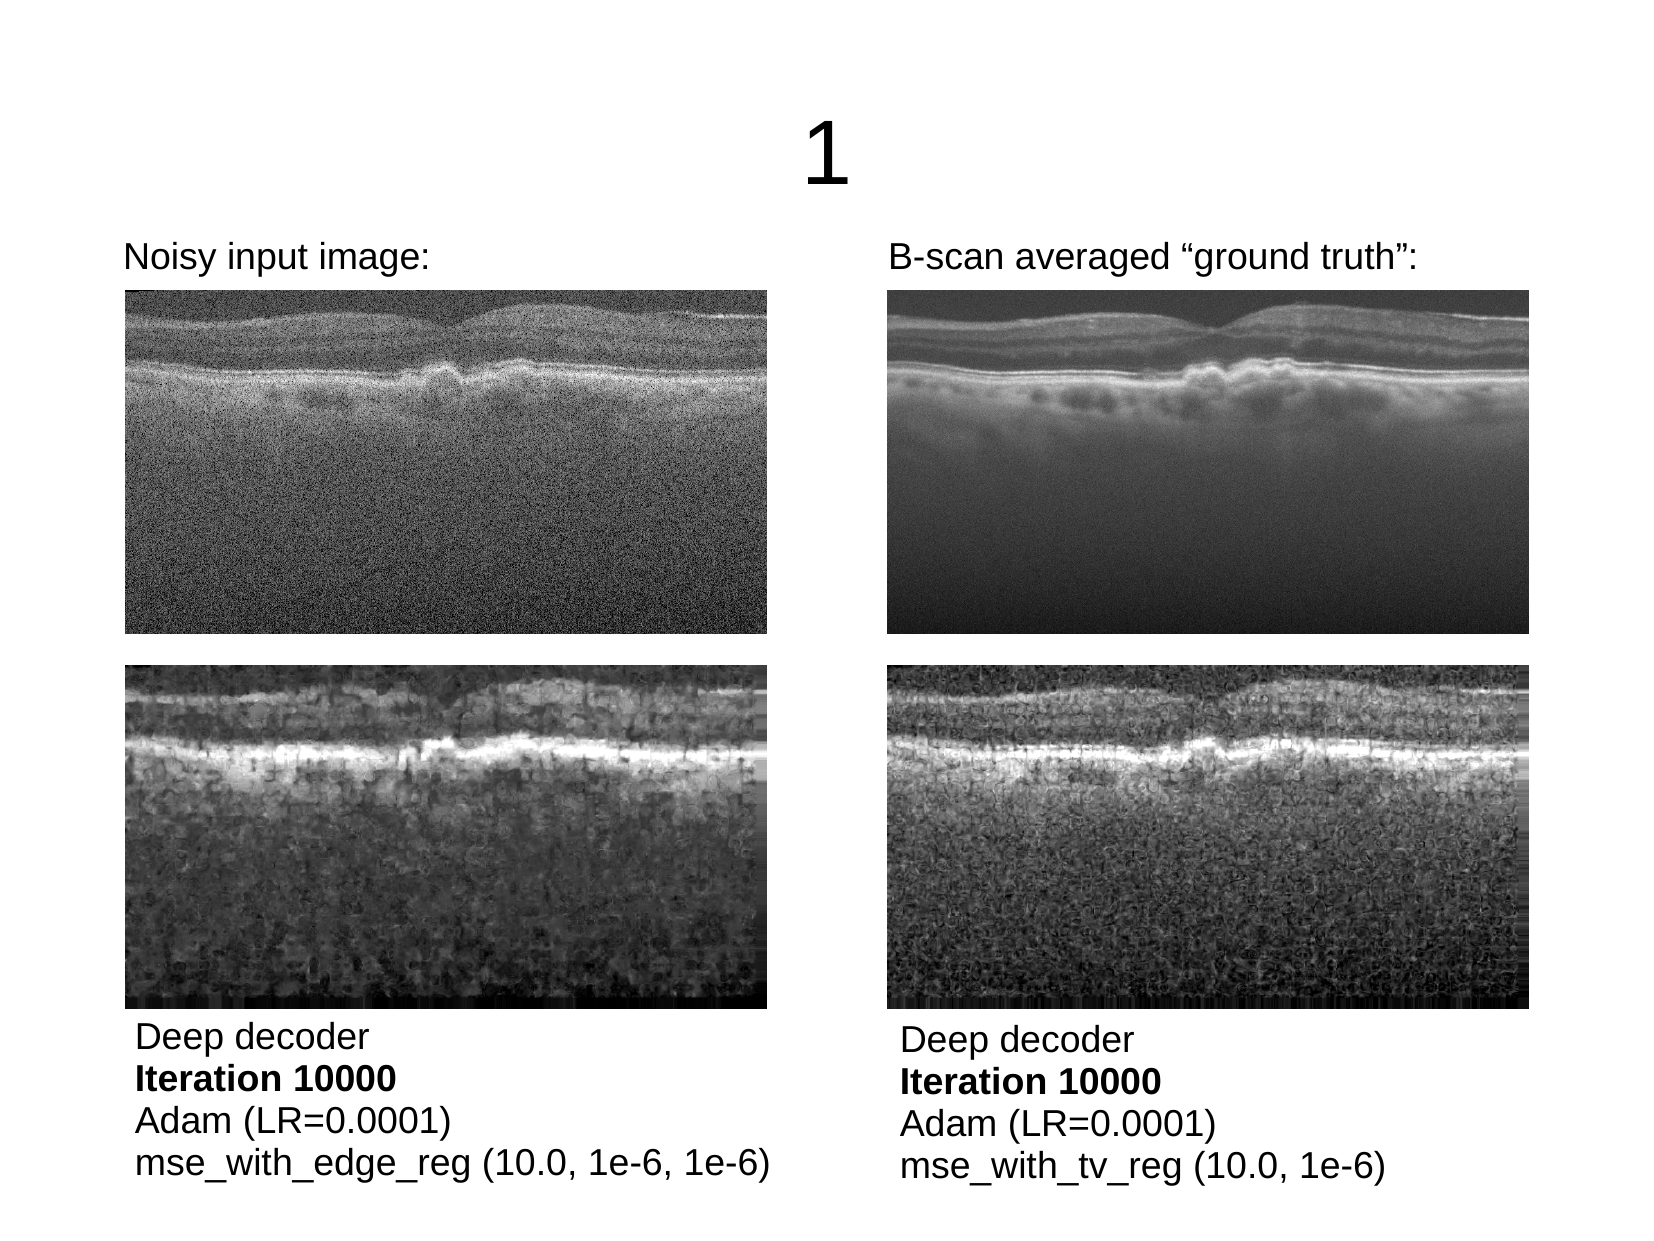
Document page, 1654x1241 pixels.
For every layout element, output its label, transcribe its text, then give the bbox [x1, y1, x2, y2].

text_box Deep decoder Iteration 10000 Adam (LR=0.0001) mse_with_tv_reg (10.0, 1e-6) [885, 1011, 1402, 1195]
picture [887, 290, 1529, 634]
text_box Noisy input image: [108, 227, 446, 285]
title 1 [82, 49, 1571, 257]
picture [125, 290, 767, 634]
picture [125, 665, 767, 1008]
picture [887, 665, 1529, 1009]
text_box B-scan averaged “ground truth”: [873, 228, 1434, 286]
text_box Deep decoder Iteration 10000 Adam (LR=0.0001) mse_with_edge_reg (10.0, 1e-6, 1e-6) [120, 1008, 786, 1192]
